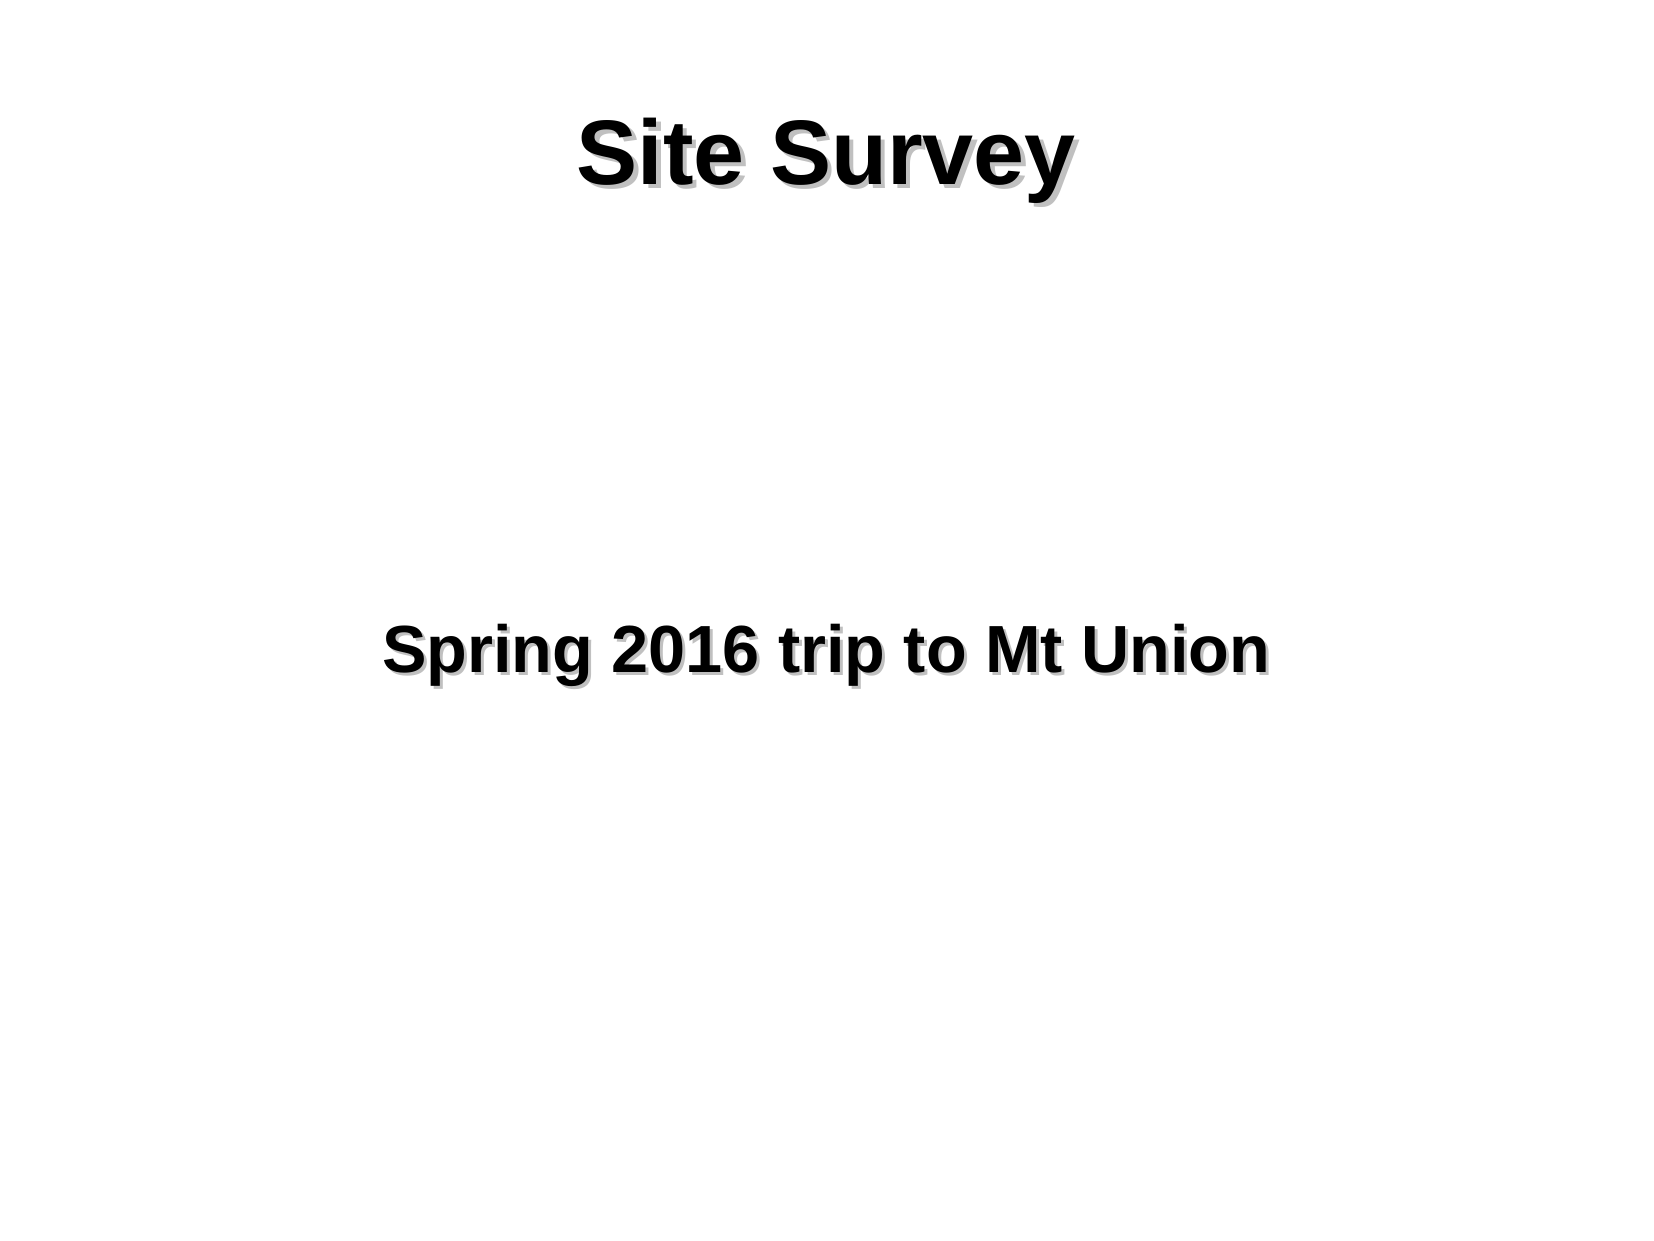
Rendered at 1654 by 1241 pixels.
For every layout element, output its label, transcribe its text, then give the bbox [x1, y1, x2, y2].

title Site Survey [82, 49, 1571, 257]
subtitle Spring 2016 trip to Mt Union [82, 290, 1571, 1010]
